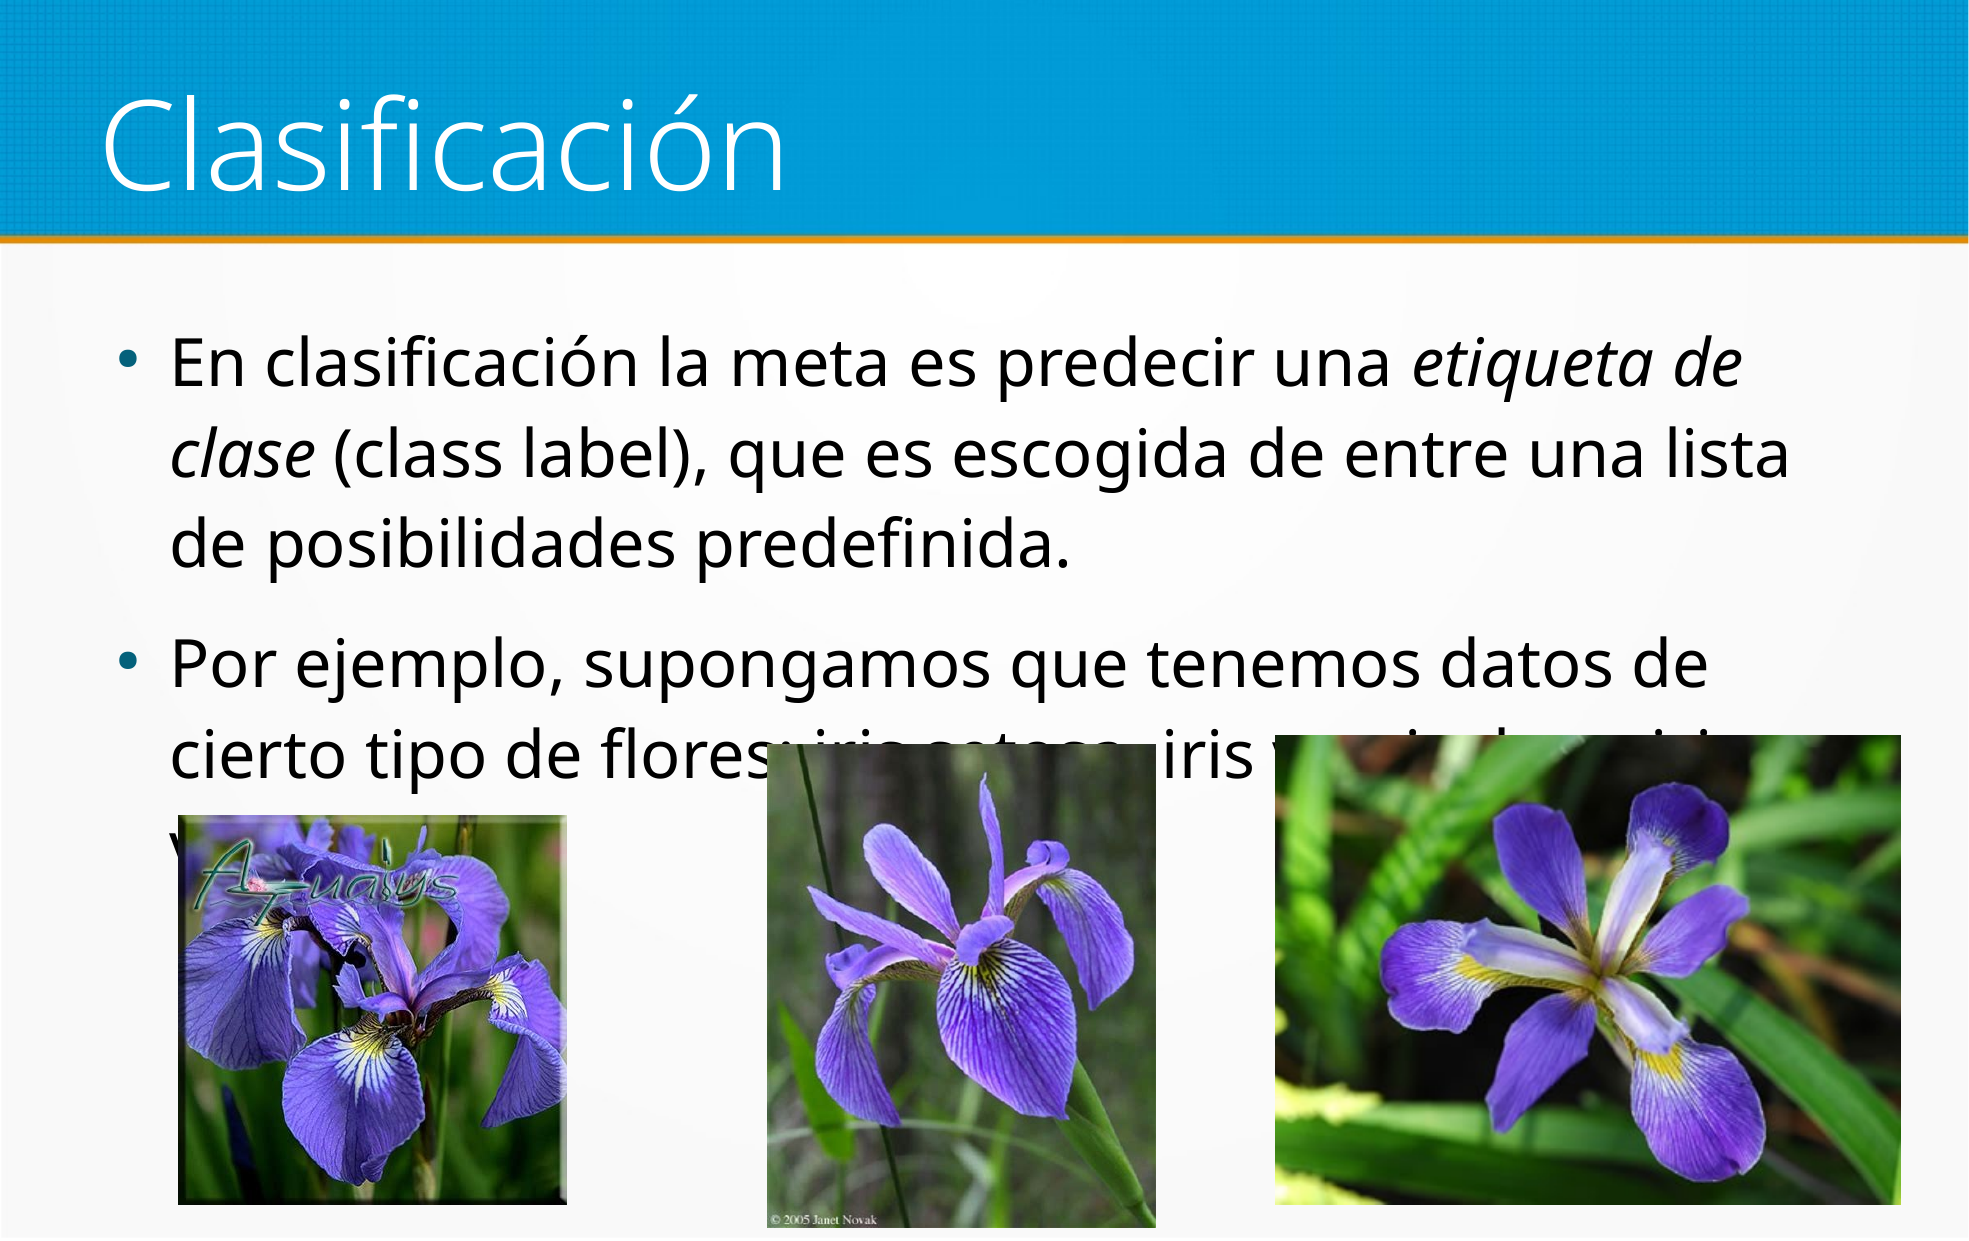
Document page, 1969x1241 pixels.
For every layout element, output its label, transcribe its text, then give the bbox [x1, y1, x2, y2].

picture [0, 233, 1969, 1241]
list En clasificación la meta es predecir una etiqueta de clase (class label), que es escogida de entre una lista de posibilidades predefinida. Por ejemplo, supongamos que tenemos datos de cierto tipo de flores: iris setosa, iris versicolor e iris virginica. [98, 315, 1861, 1081]
title Clasificación [98, 19, 1870, 227]
